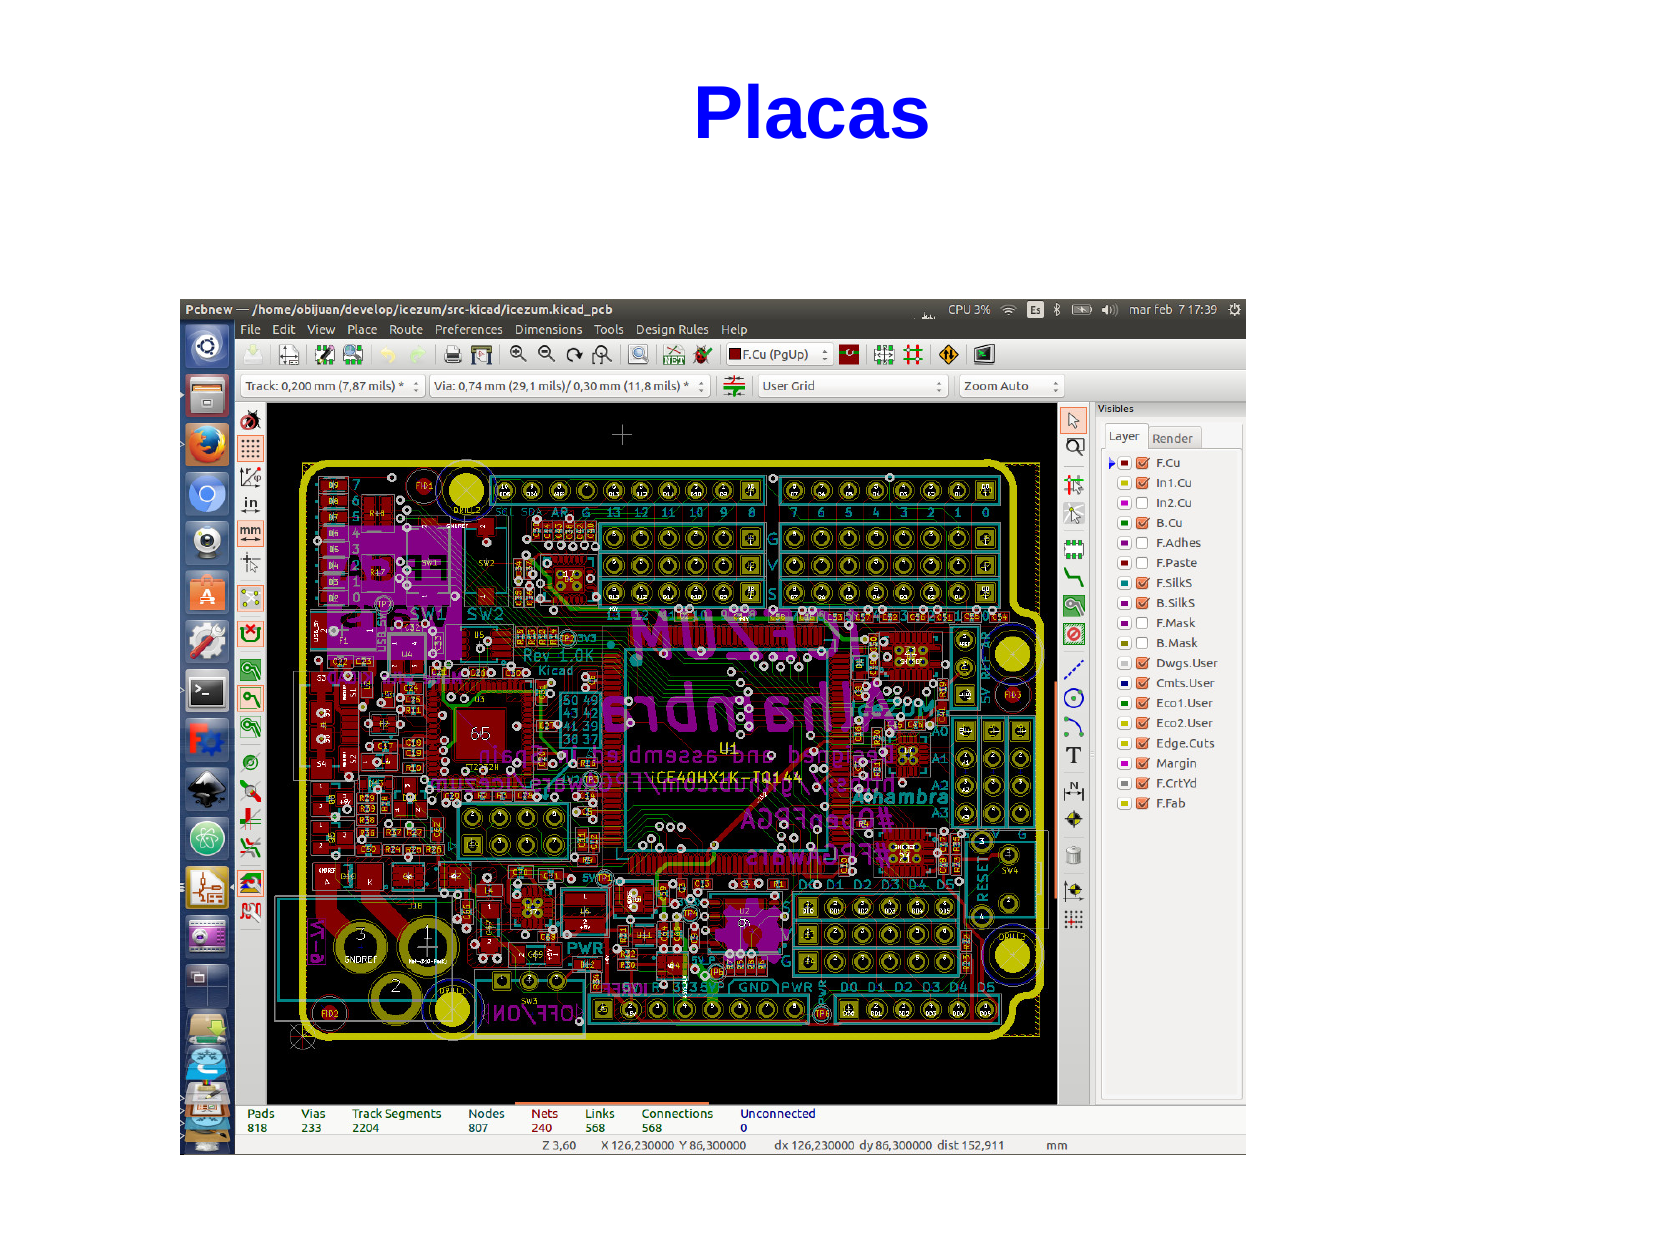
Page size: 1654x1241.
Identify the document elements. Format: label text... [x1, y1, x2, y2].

picture [180, 299, 1246, 1156]
text_box Placas [64, 60, 1561, 166]
